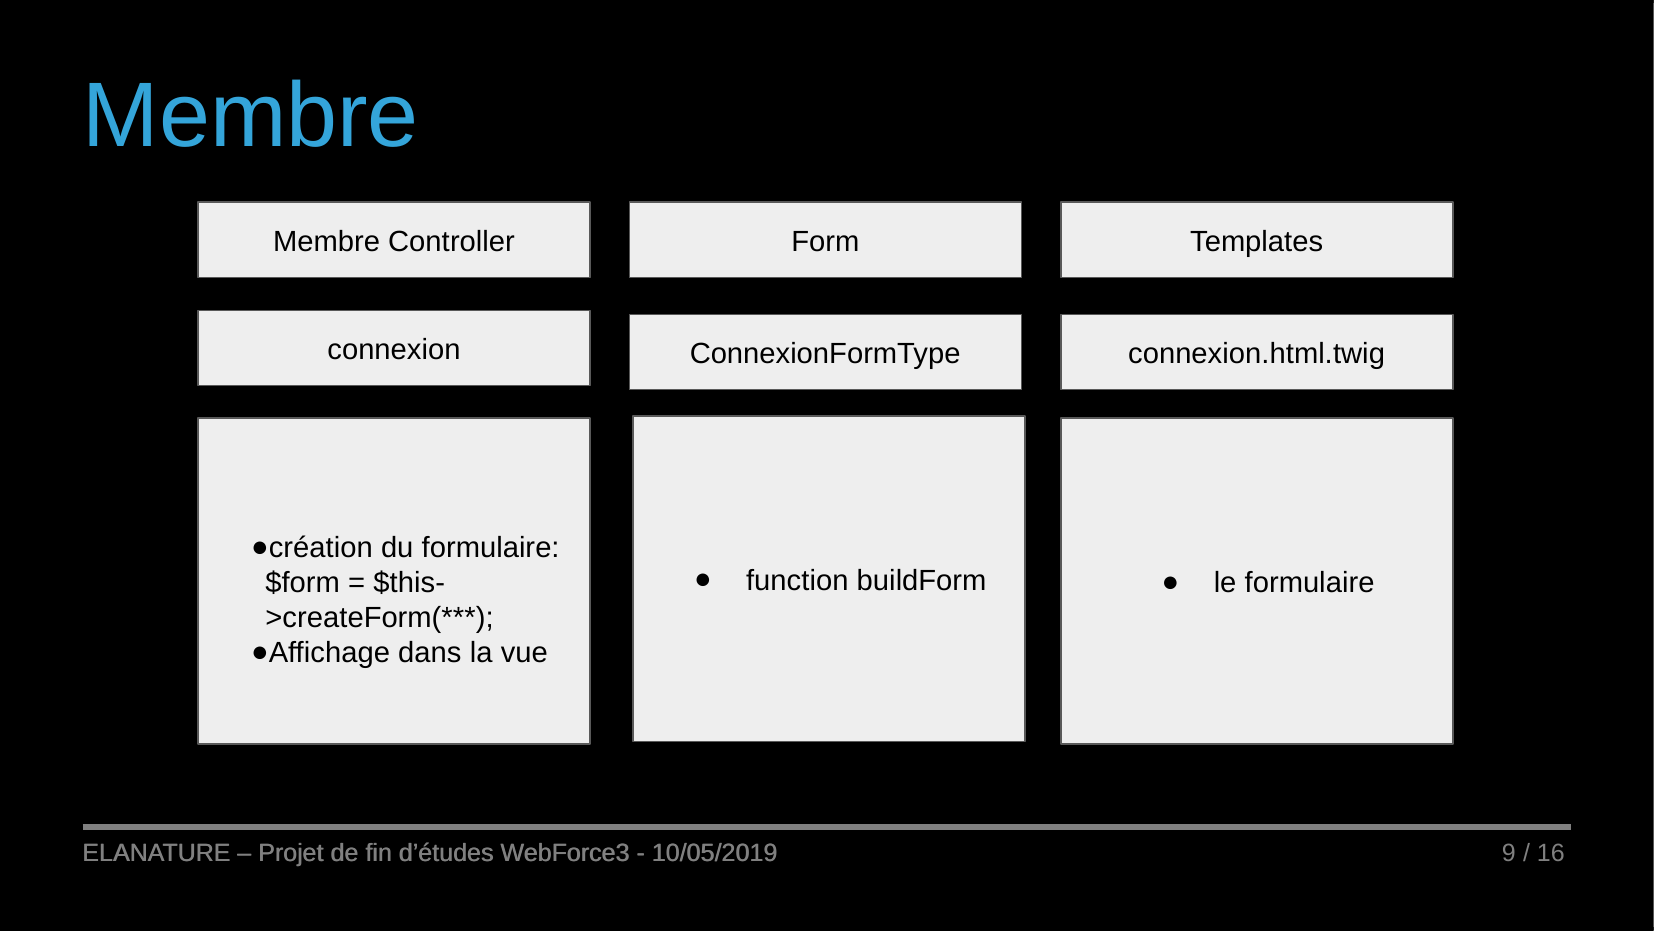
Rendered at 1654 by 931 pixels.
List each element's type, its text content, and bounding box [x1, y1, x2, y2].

text_box function buildForm [633, 415, 1025, 742]
text_box création du formulaire: $form = $this->createForm(***); Affichage dans la vue [198, 418, 591, 745]
text_box Form [629, 202, 1022, 278]
text_box Membre Controller [198, 202, 591, 278]
text_box connexion.html.twig [1060, 314, 1453, 390]
title Membre [82, 37, 1571, 193]
text_box ConnexionFormType [629, 314, 1022, 390]
text_box Templates [1060, 202, 1453, 278]
text_box connexion [198, 310, 591, 386]
text_box le formulaire [1060, 418, 1453, 745]
